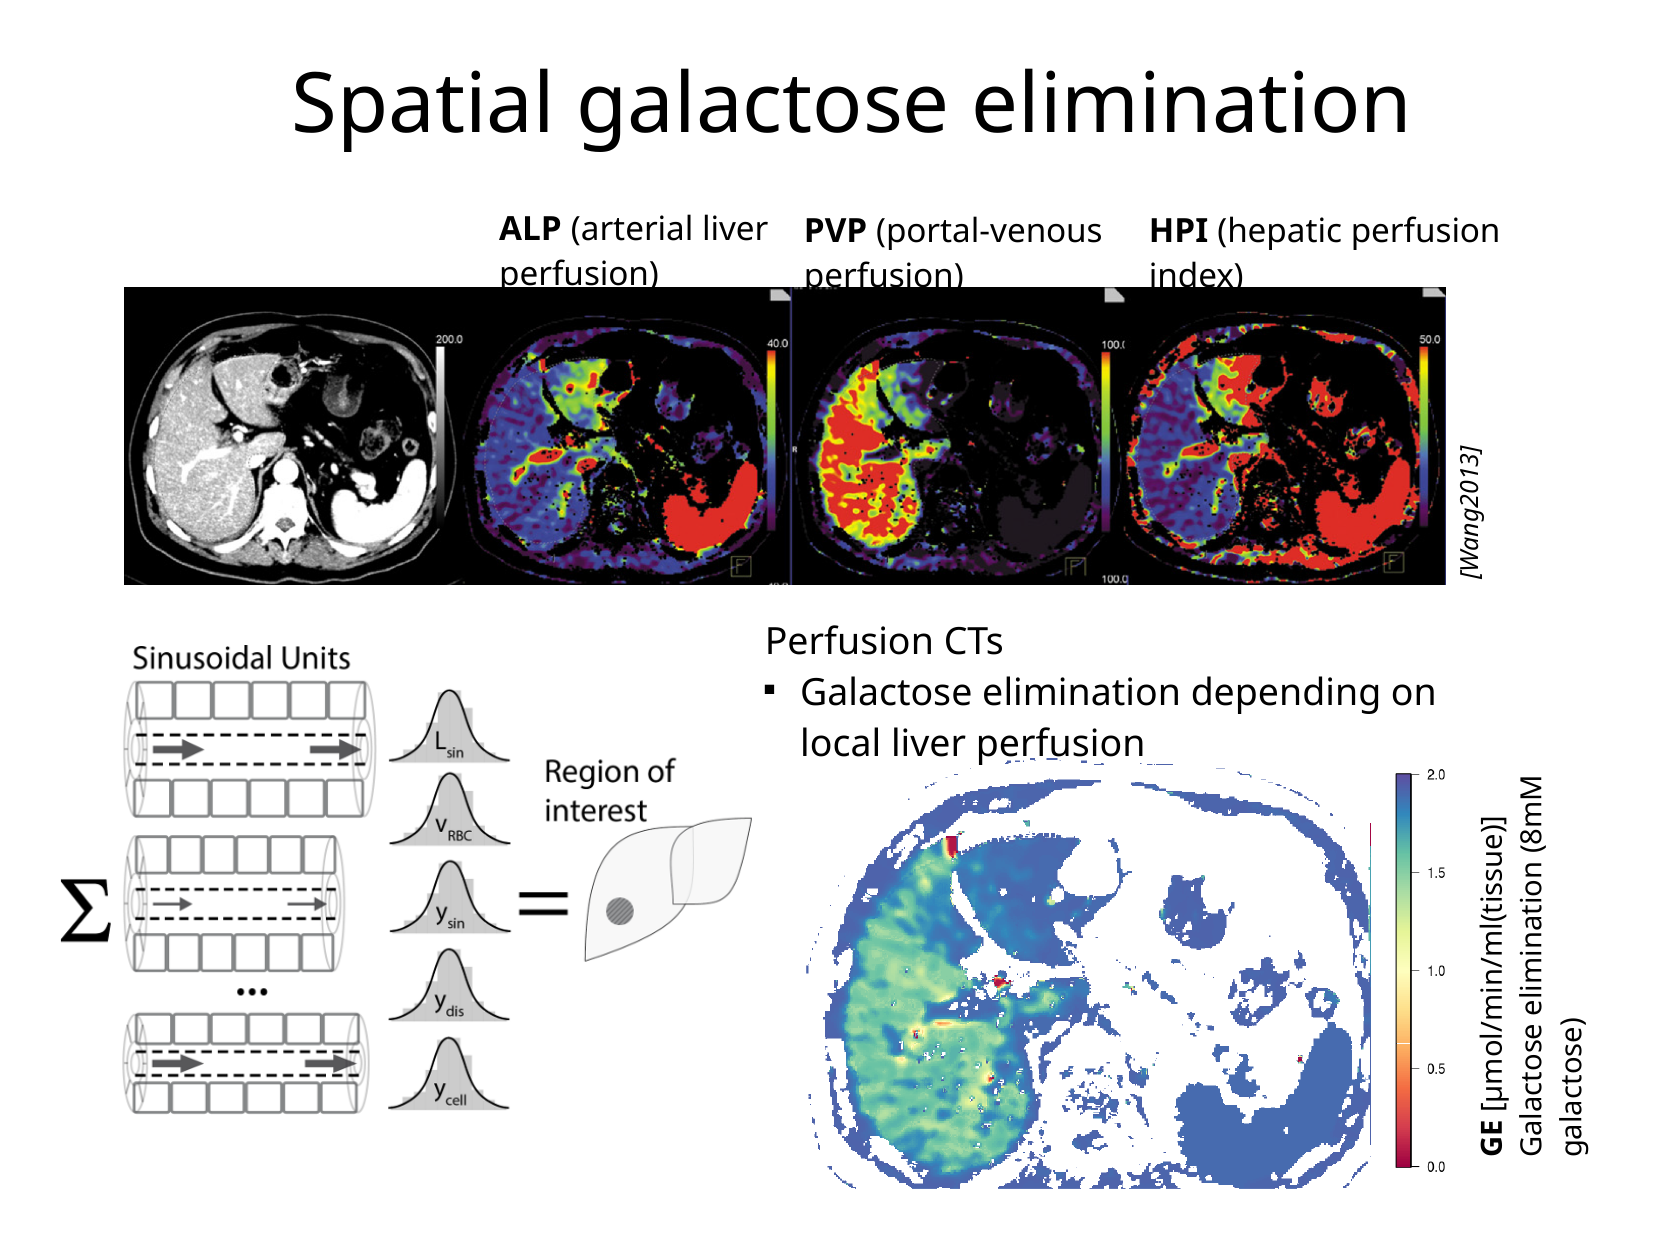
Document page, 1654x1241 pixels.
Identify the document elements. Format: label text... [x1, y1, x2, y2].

title Spatial galactose elimination [23, 0, 1654, 204]
text_box Perfusion CTs Galactose elimination depending on local liver perfusion [750, 606, 1546, 916]
text_box HPI (hepatic perfusion index) [1134, 199, 1497, 303]
picture [806, 916, 1445, 1190]
text_box GE [µmol/min/ml(tissue)] Galactose elimination (8mM galactose) [1463, 632, 1595, 1173]
picture [124, 287, 1446, 585]
text_box PVP (portal-venous perfusion) [789, 199, 1106, 303]
text_box [Wang2013] [1443, 435, 1492, 595]
picture [60, 644, 752, 1115]
text_box ALP (arterial liver perfusion) [484, 197, 770, 301]
